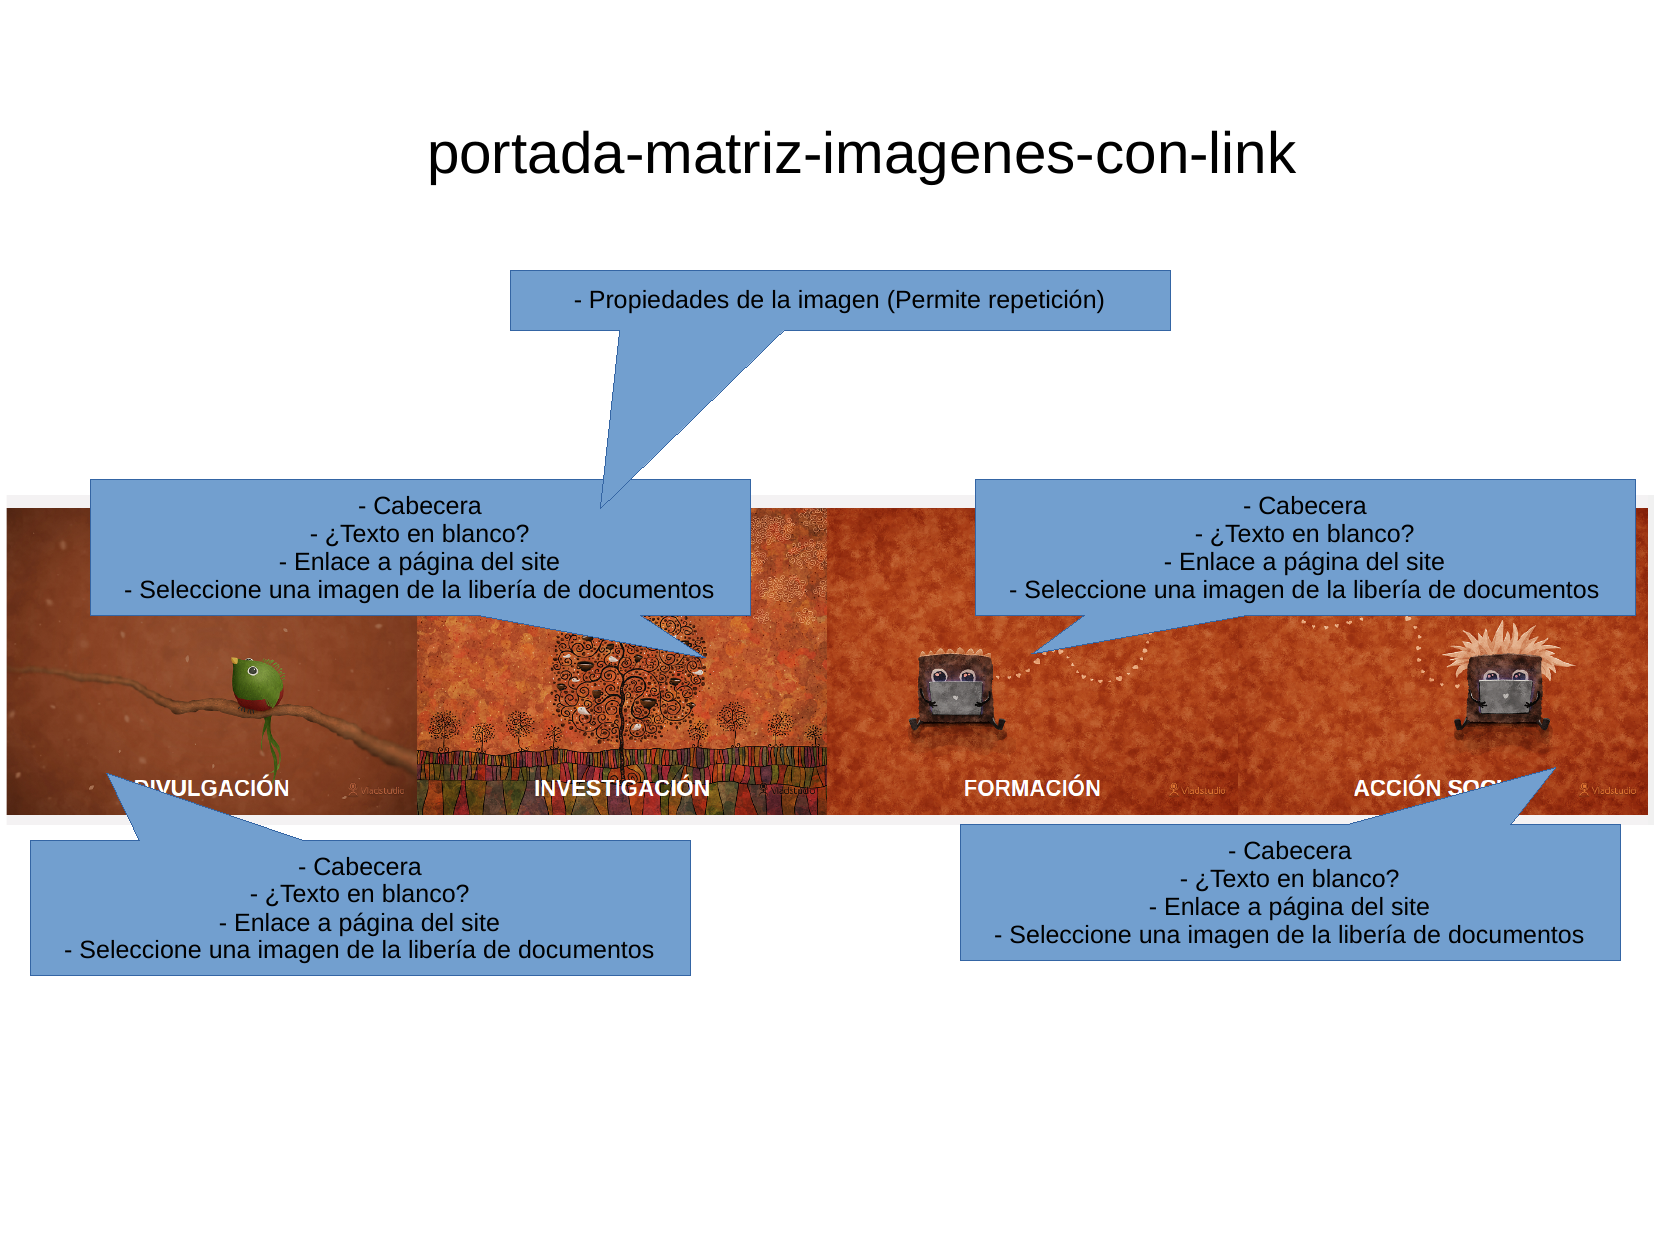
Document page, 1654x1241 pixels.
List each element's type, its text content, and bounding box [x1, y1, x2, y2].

text_box - Cabecera - ¿Texto en blanco? - Enlace a página del site - Seleccione una imagen de la libería de documentos [30, 773, 691, 976]
text_box - Cabecera - ¿Texto en blanco? - Enlace a página del site - Seleccione una imagen de la libería de documentos [960, 767, 1621, 961]
text_box - Cabecera - ¿Texto en blanco? - Enlace a página del site - Seleccione una imagen de la libería de documentos [975, 479, 1636, 654]
title portada-matriz-imagenes-con-link [82, 49, 1571, 257]
text_box - Cabecera - ¿Texto en blanco? - Enlace a página del site - Seleccione una imagen de la libería de documentos [90, 479, 751, 658]
picture [6, 495, 1654, 825]
text_box - Propiedades de la imagen (Permite repetición) [510, 270, 1171, 509]
